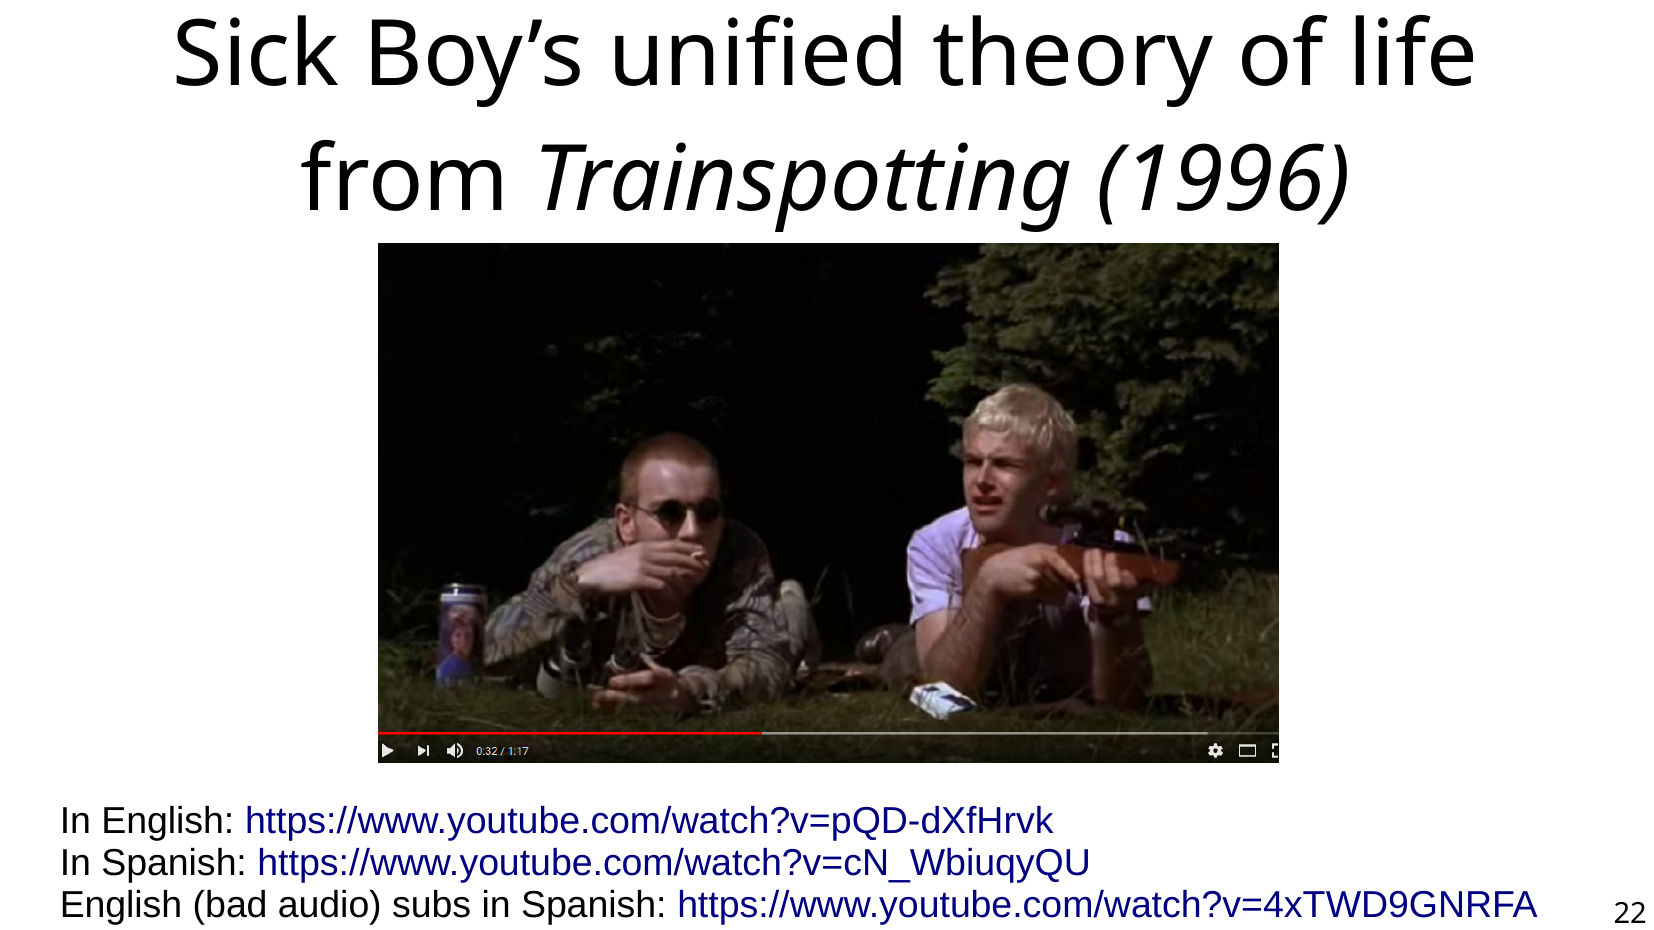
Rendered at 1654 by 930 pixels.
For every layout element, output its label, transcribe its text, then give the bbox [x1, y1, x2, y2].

title Sick Boy’s unified theory of life from Trainspotting (1996) [82, 9, 1571, 216]
picture [378, 243, 1279, 763]
text_box In English: https://www.youtube.com/watch?v=pQD-dXfHrvk In Spanish: https://www.youtube.com/watch?v=cN_WbiuqyQU English (bad audio) subs in Spanish: https://www.youtube.com/watch?v=4xTWD9GNRFA [45, 792, 1636, 930]
